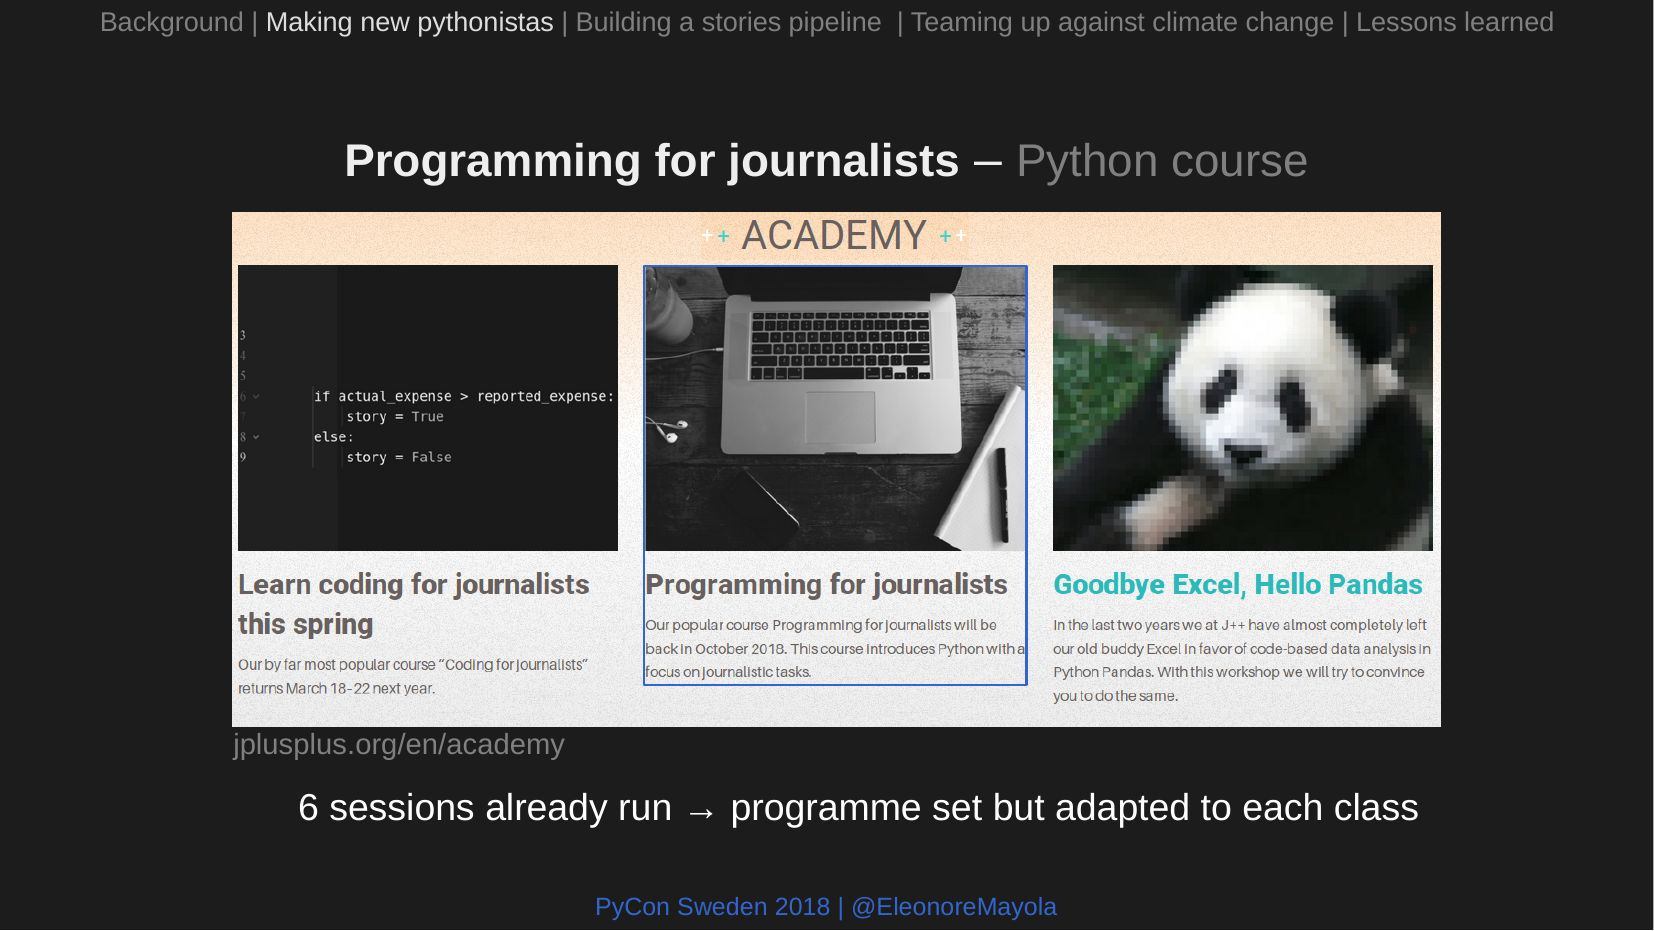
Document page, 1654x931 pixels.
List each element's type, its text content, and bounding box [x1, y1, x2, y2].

text_box Background | Making new pythonistas | Building a stories pipeline | Teaming up against climate change | Lessons learned [0, 0, 1654, 57]
picture [232, 212, 1441, 727]
text_box PyCon Sweden 2018 | @EleonoreMayola [460, 885, 1193, 931]
text_box jplusplus.org/en/academy [218, 720, 703, 780]
text_box Programming for journalists – Python course [200, 124, 1453, 195]
text_box 6 sessions already run → programme set but adapted to each class [283, 779, 1477, 863]
